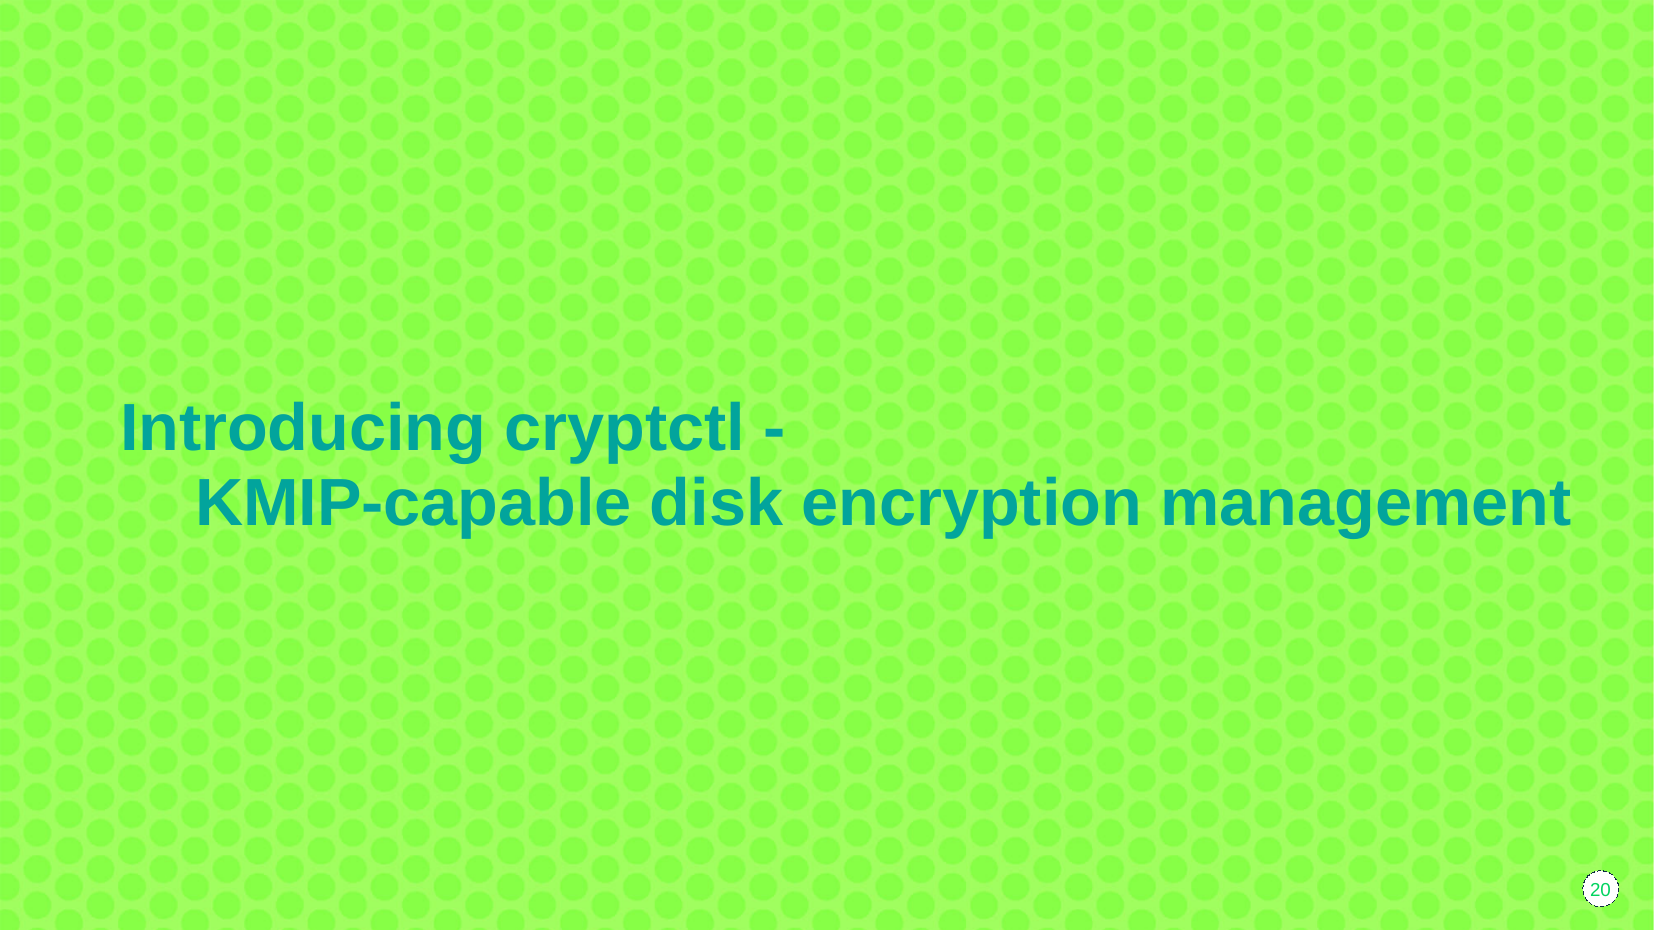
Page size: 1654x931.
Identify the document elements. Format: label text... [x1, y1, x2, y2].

picture [0, 0, 1654, 930]
title Introducing cryptctl - KMIP-capable disk encryption management [105, 383, 1654, 547]
